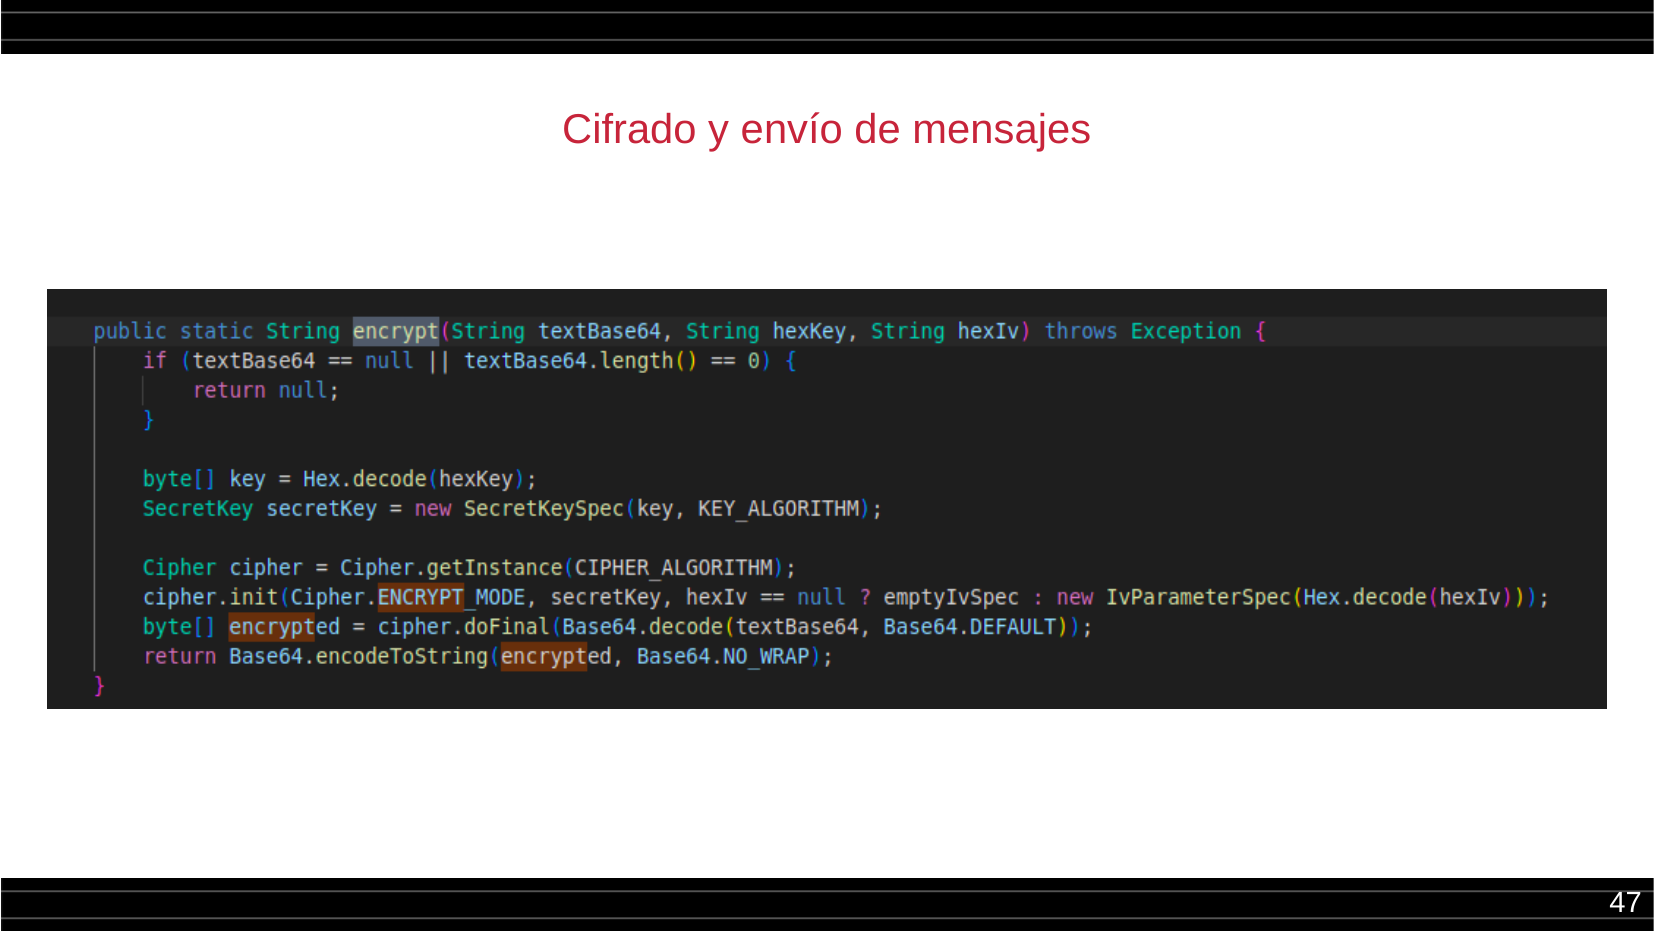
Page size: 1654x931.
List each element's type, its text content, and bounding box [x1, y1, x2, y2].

picture [1, 0, 1654, 54]
picture [47, 289, 1607, 709]
picture [1, 878, 1654, 931]
title Cifrado y envío de mensajes [82, 92, 1571, 166]
